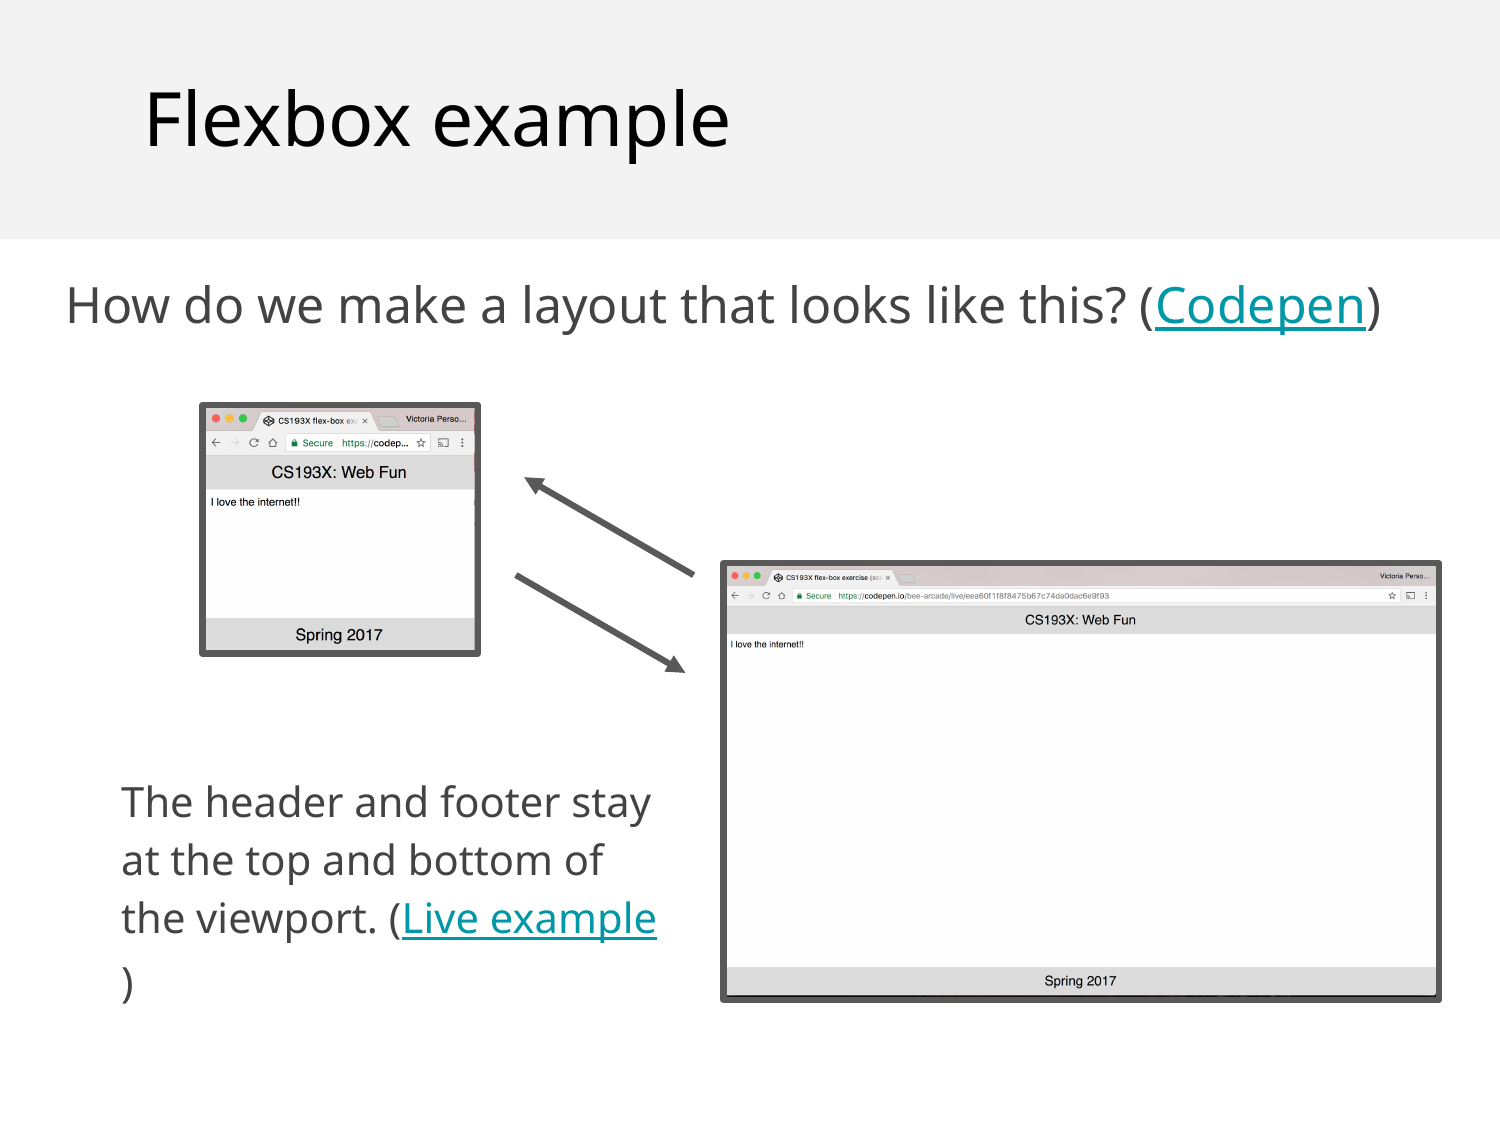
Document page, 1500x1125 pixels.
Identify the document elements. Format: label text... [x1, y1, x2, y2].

title Flexbox example [128, 56, 1372, 183]
list The header and footer stay at the top and bottom of the viewport. (Live example) [106, 753, 673, 1022]
picture [205, 408, 475, 651]
list How do we make a layout that looks like this? (Codepen) [49, 248, 1453, 363]
picture [726, 566, 1436, 997]
